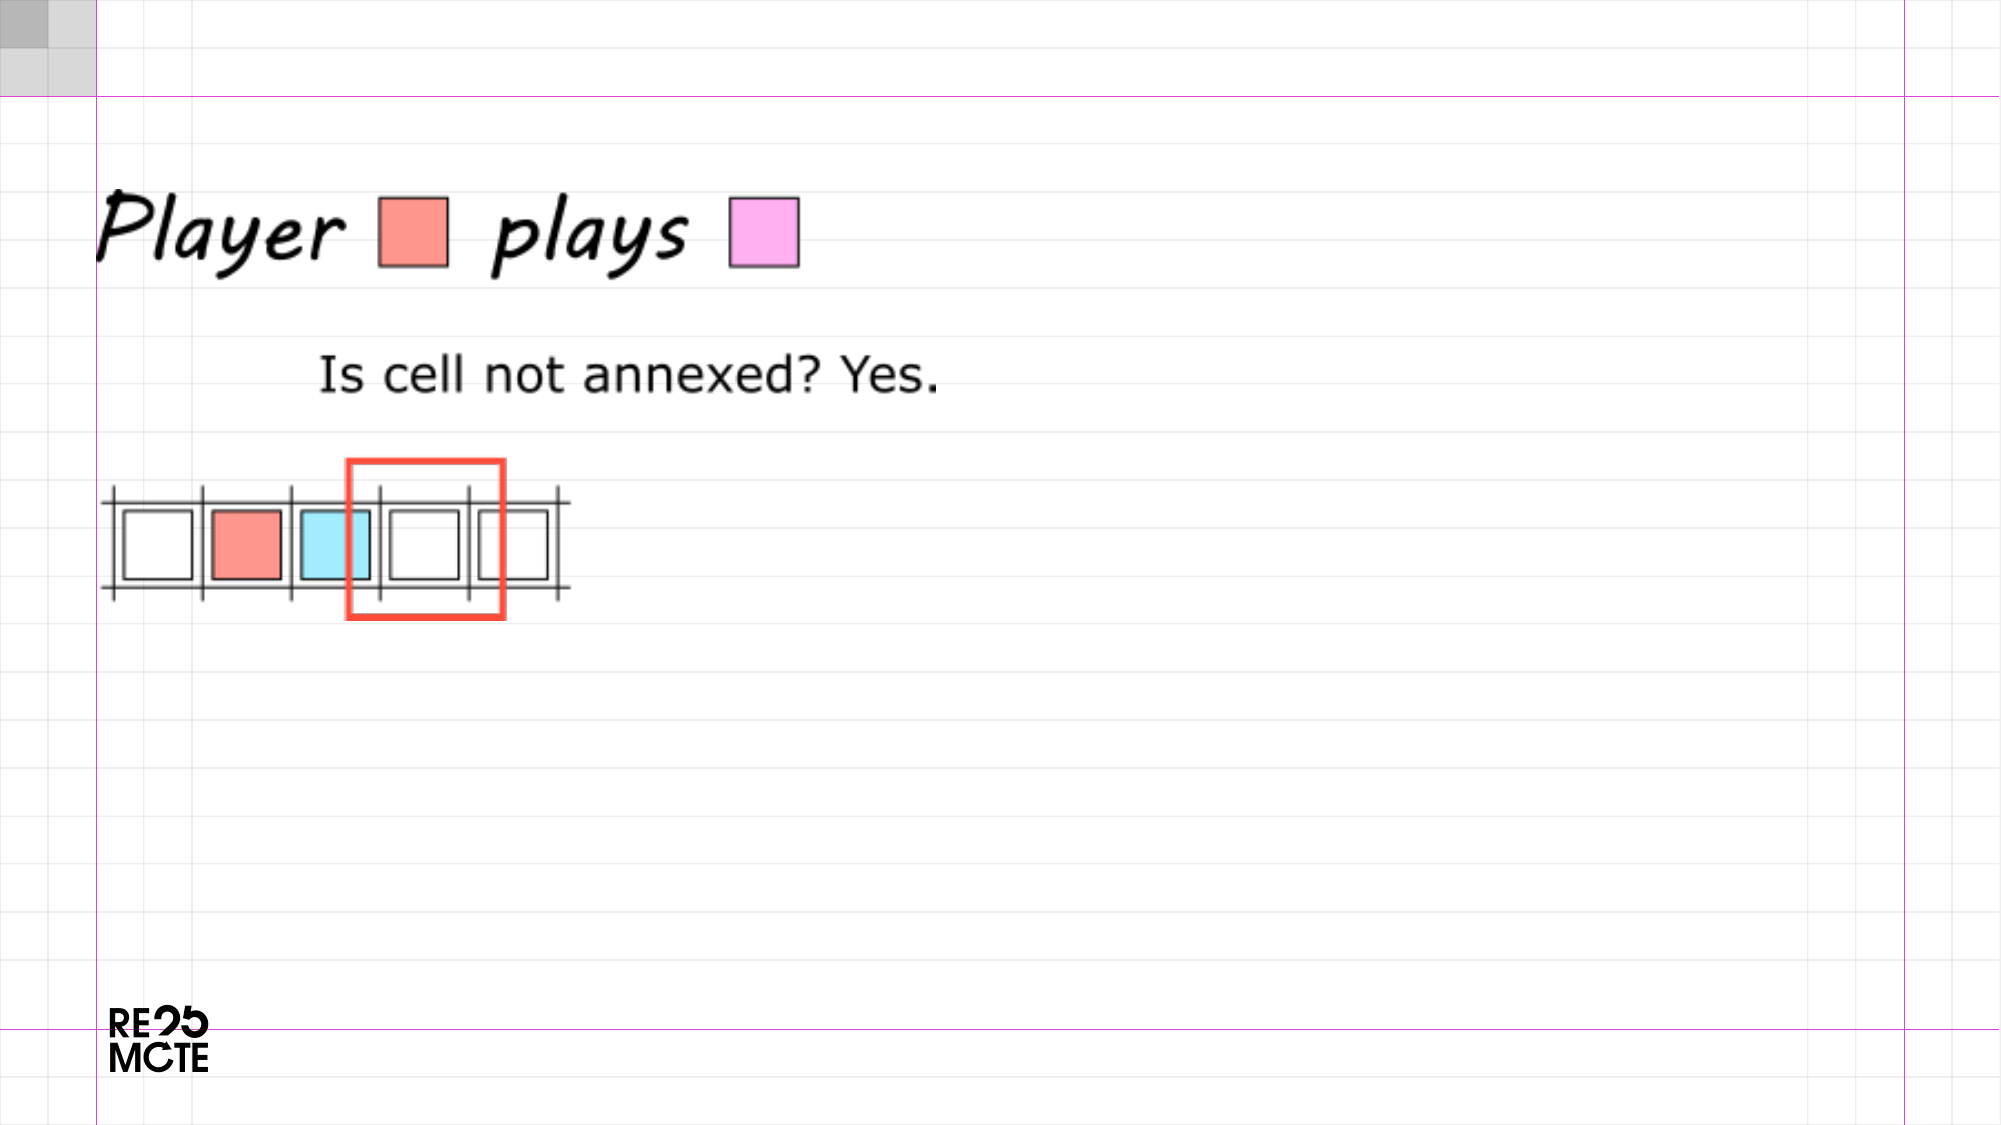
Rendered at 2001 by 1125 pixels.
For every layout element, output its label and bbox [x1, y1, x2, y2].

picture [96, 189, 936, 621]
